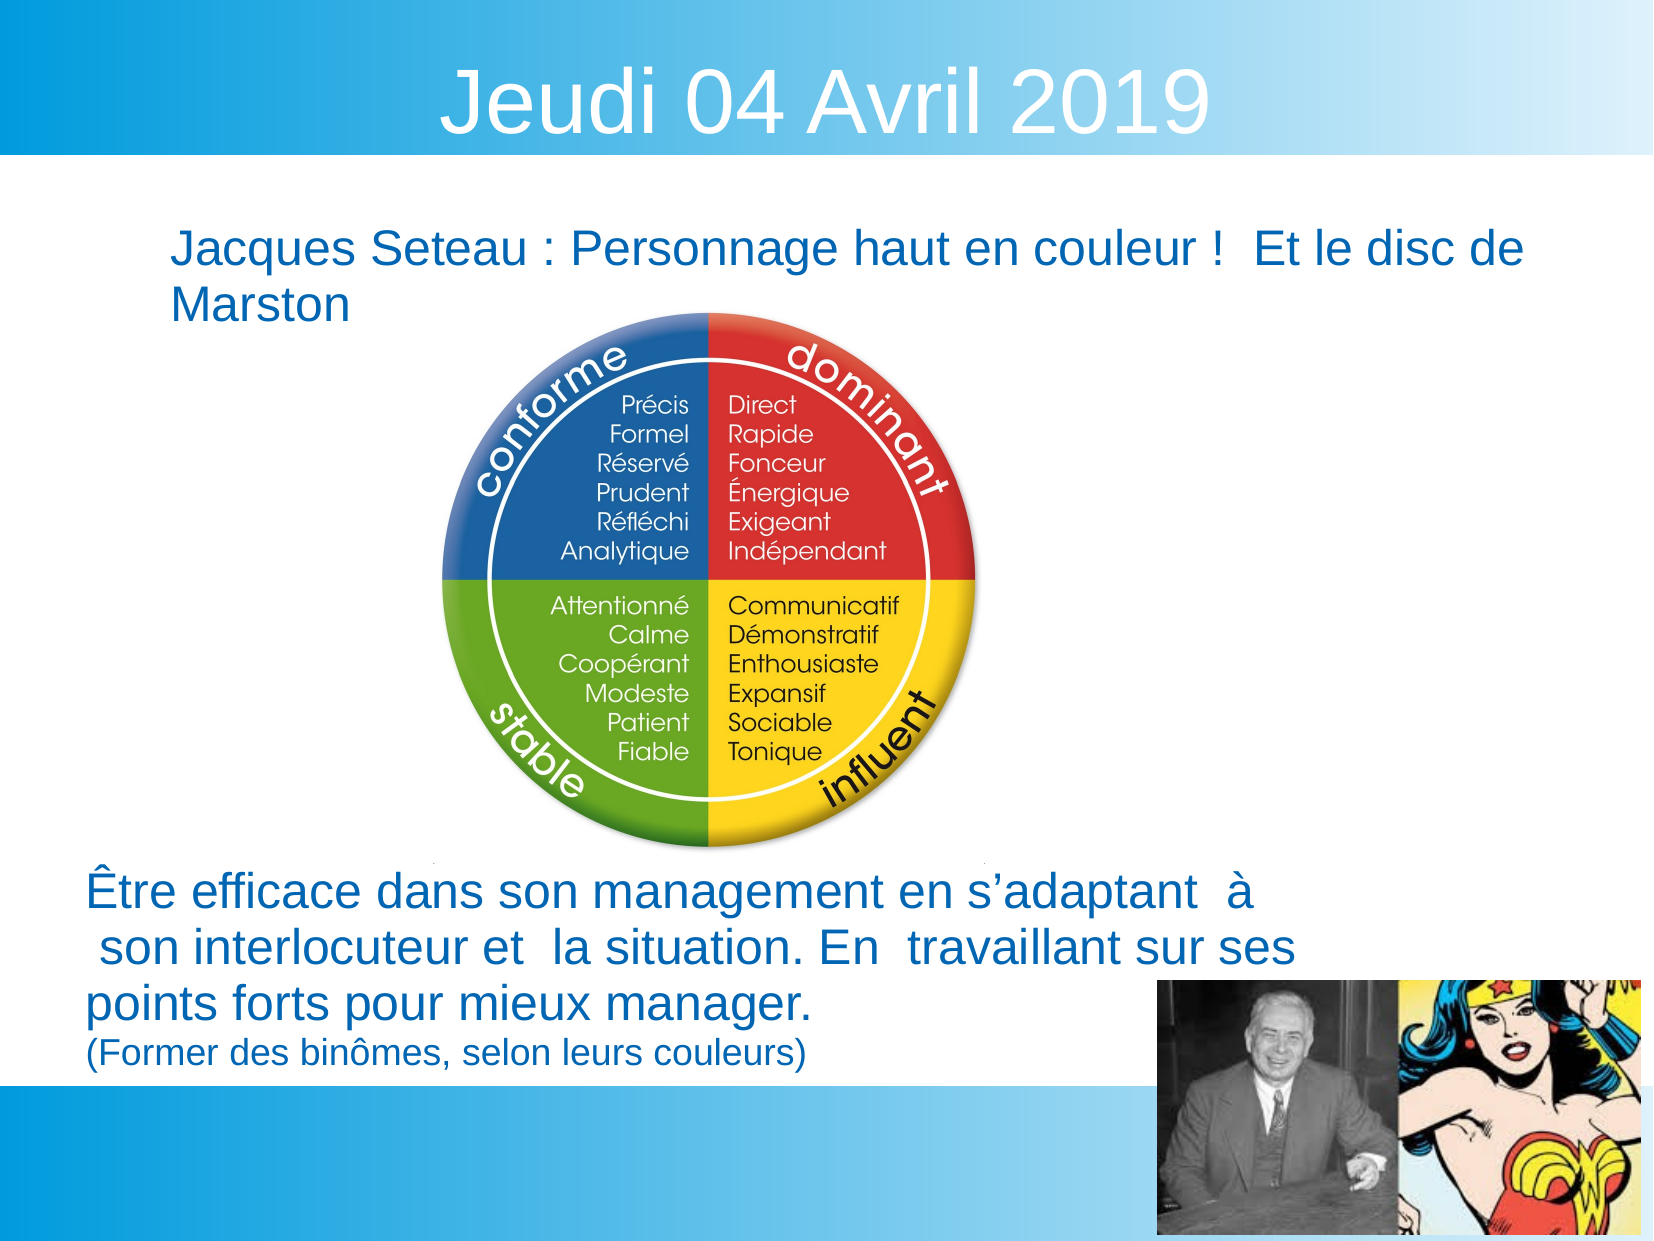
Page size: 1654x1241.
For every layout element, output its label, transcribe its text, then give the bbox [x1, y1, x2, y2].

text_box Être efficace dans son management en s’adaptant à son interlocuteur et la situation. En travaillant sur ses points forts pour mieux manager. (Former des binômes, selon leurs couleurs) [70, 856, 1424, 1081]
picture [1157, 980, 1641, 1235]
title Jeudi 04 Avril 2019 [82, 49, 1571, 155]
picture [425, 292, 993, 856]
text_box Jacques Seteau : Personnage haut en couleur ! Et le disc de Marston [155, 212, 1548, 340]
